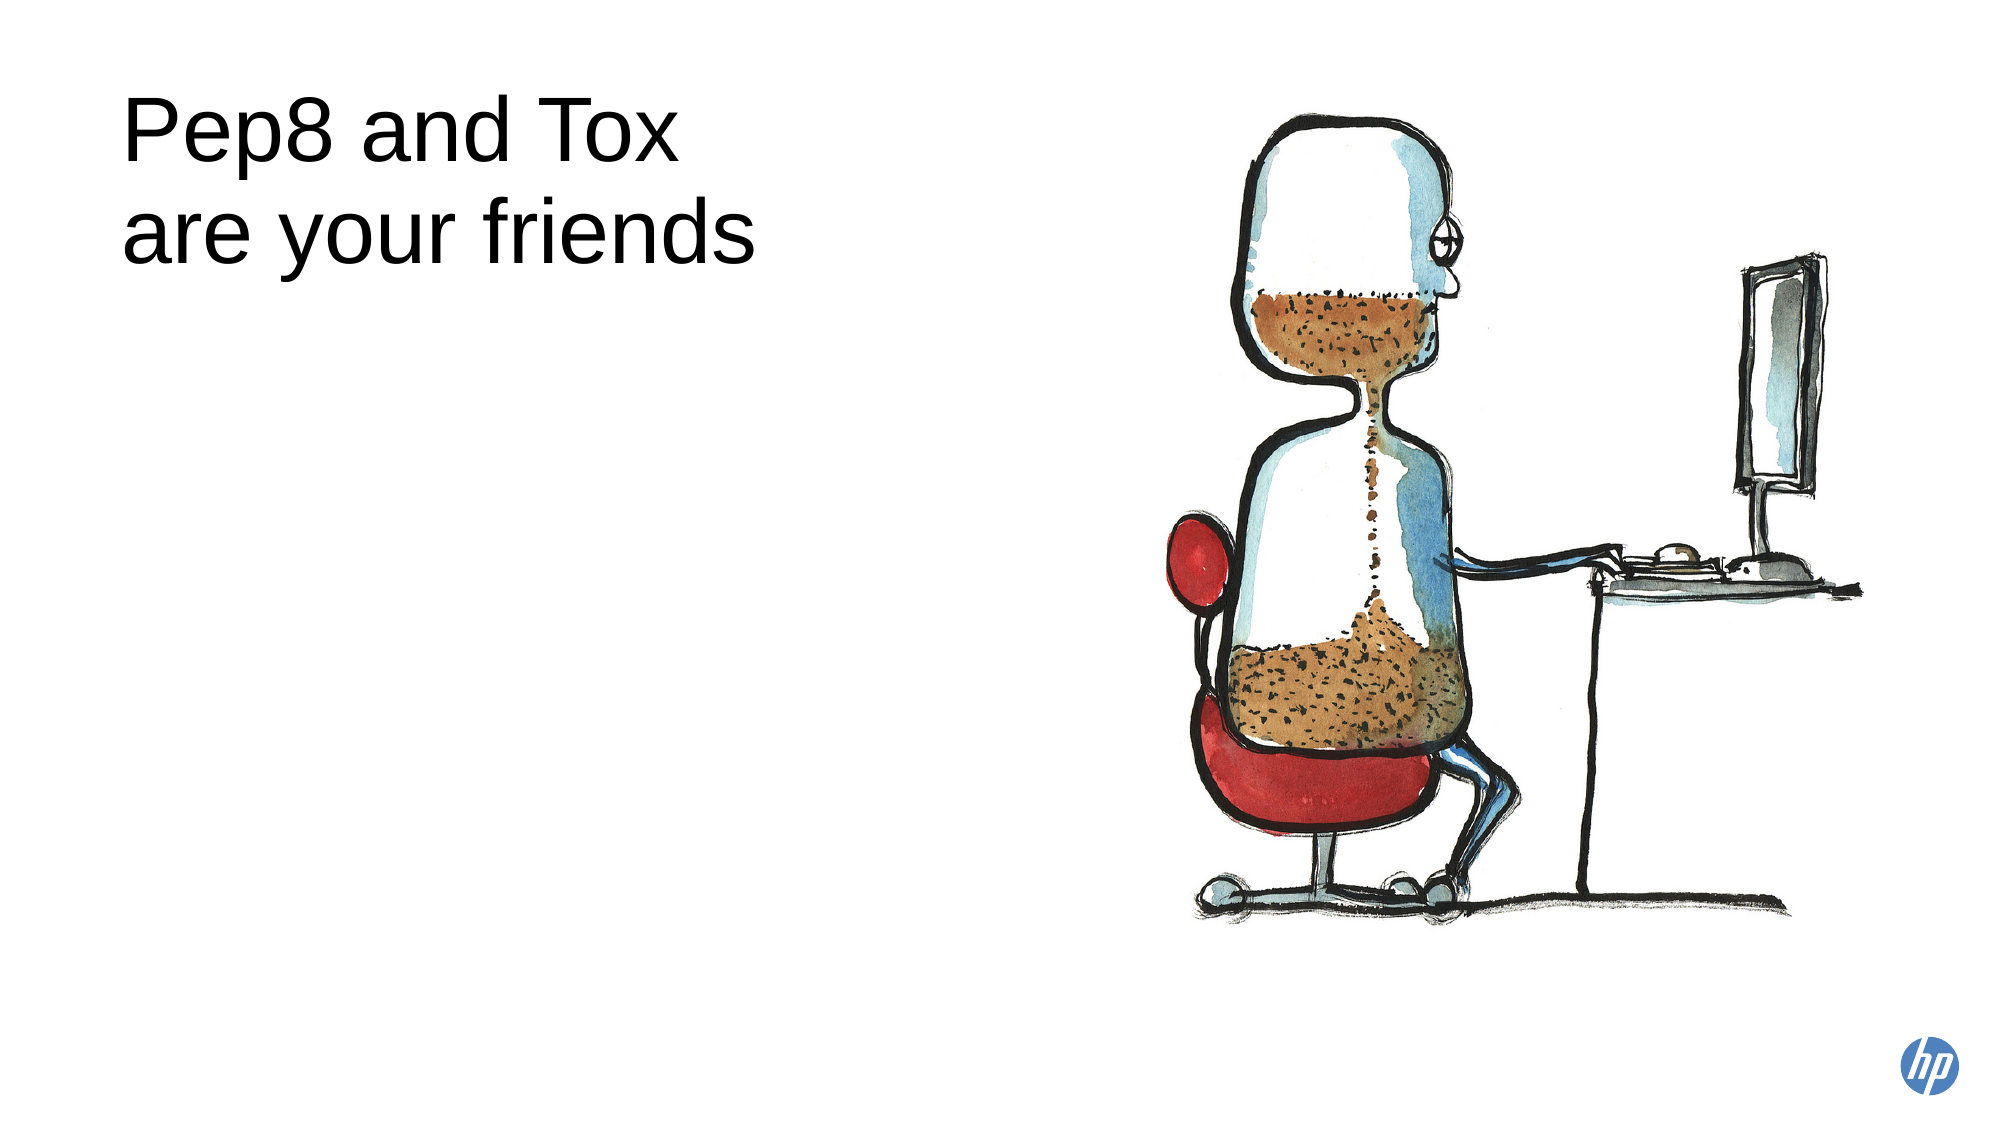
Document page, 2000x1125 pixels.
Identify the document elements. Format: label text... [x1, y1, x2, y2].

text_box Pep8 and Tox are your friends [106, 70, 863, 394]
picture [1122, 106, 1866, 991]
